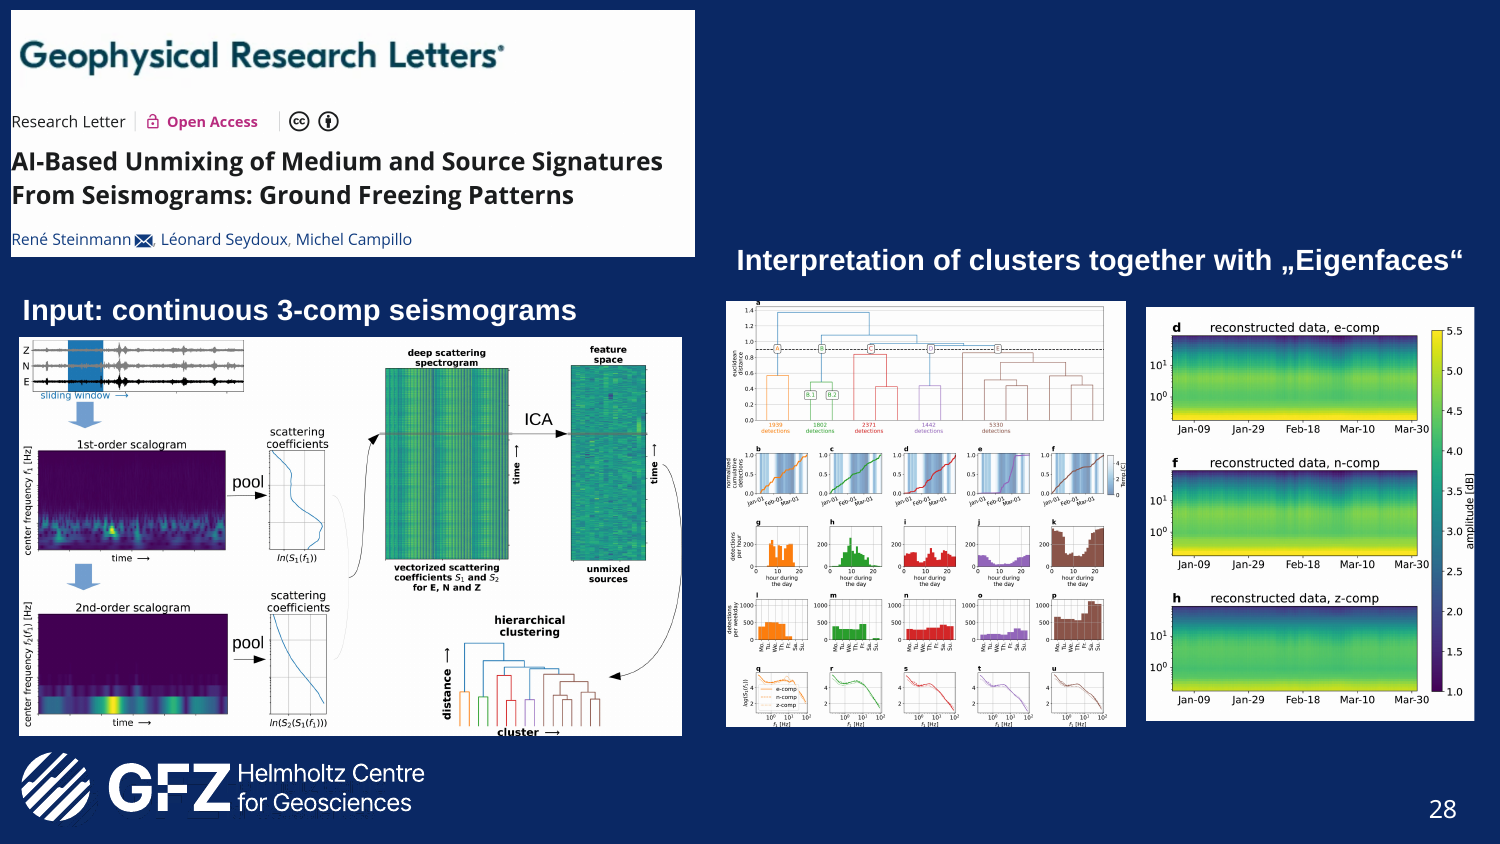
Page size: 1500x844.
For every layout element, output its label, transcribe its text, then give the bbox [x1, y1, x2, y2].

text_box Input: continuous 3-comp seismograms [7, 286, 593, 334]
picture [39, 767, 48, 776]
picture [19, 337, 682, 736]
picture [39, 767, 385, 827]
picture [11, 10, 695, 257]
picture [1146, 307, 1475, 721]
picture [726, 301, 1126, 728]
picture [377, 800, 385, 809]
picture [39, 767, 83, 805]
picture [39, 767, 65, 788]
text_box Interpretation of clusters together with „Eigenfaces“ [721, 236, 1481, 285]
